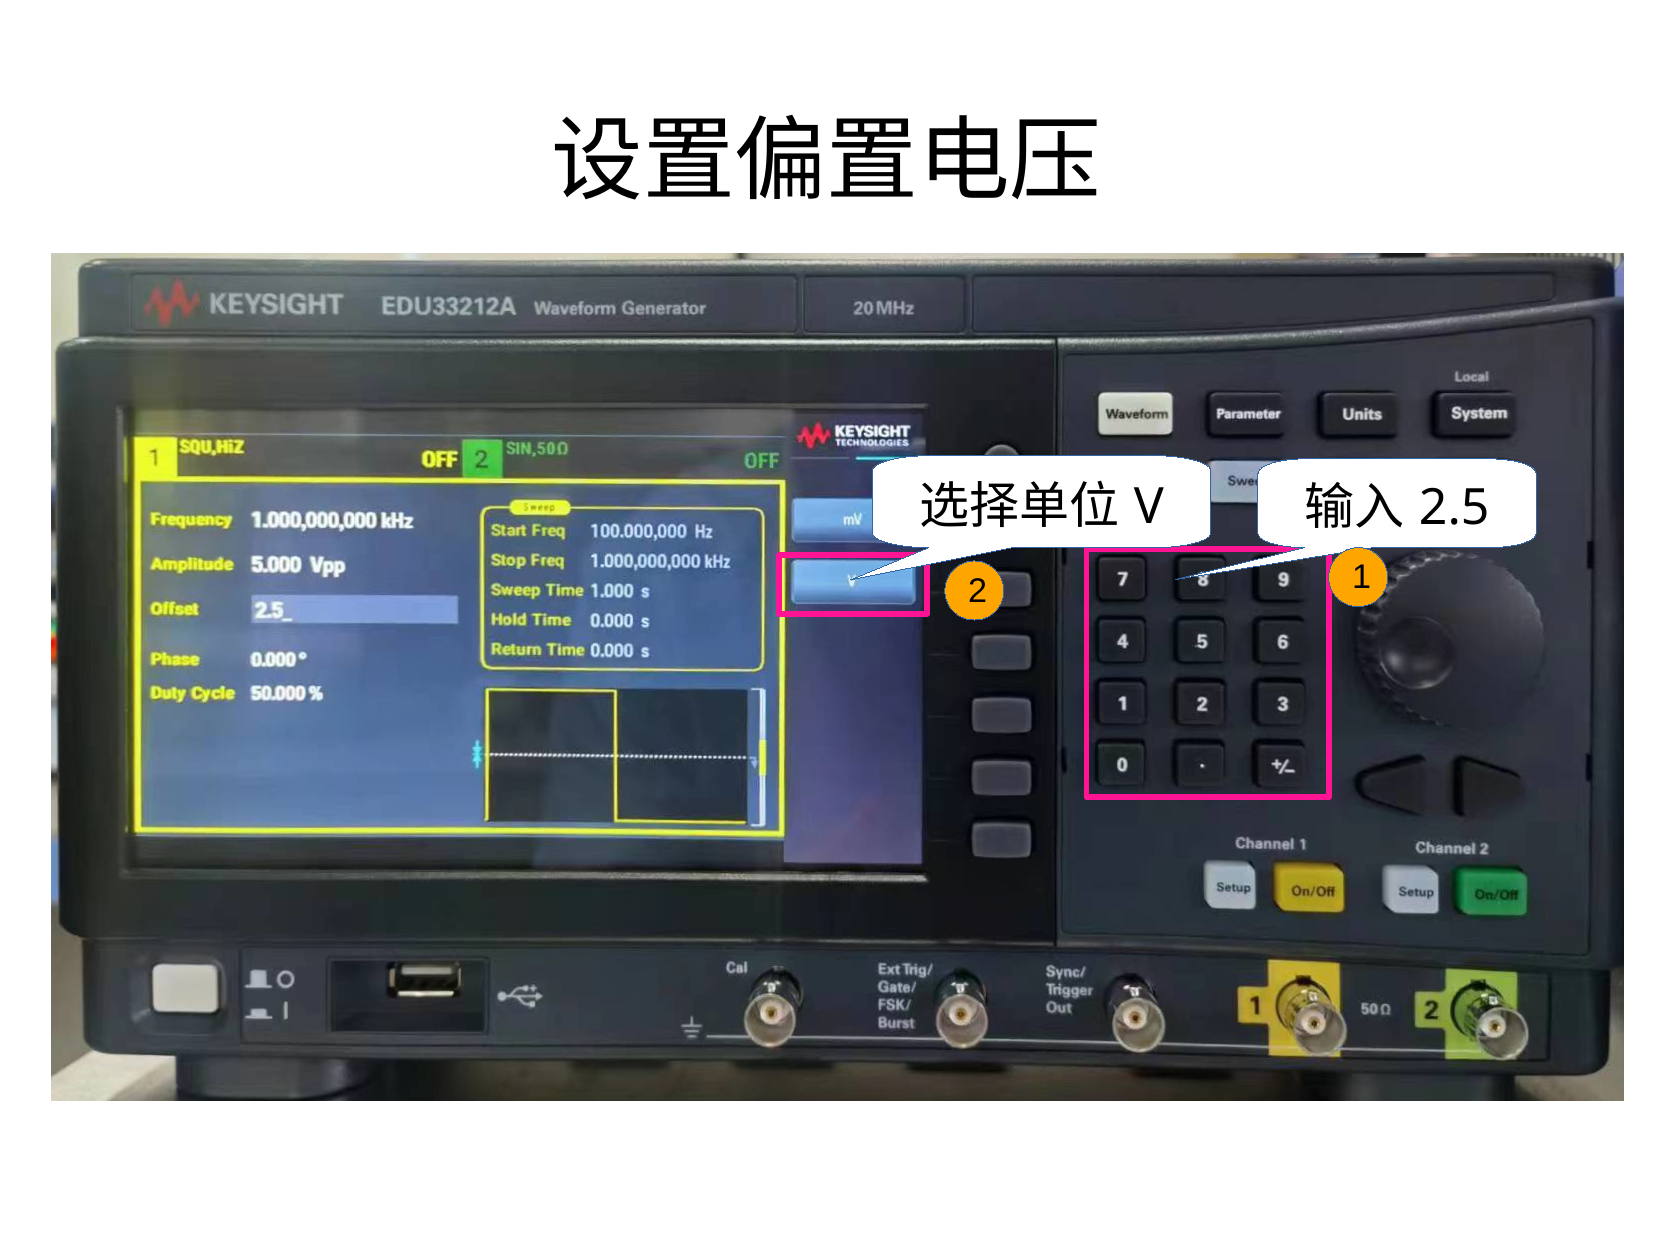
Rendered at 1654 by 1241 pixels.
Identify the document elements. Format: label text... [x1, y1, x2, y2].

text_box 1 [1328, 547, 1388, 607]
text_box 选择单位V [850, 455, 1211, 580]
text_box 输入2.5 [1175, 458, 1537, 580]
picture [51, 253, 1624, 1101]
title 设置偏置电压 [82, 50, 1571, 253]
text_box 2 [944, 560, 1004, 621]
